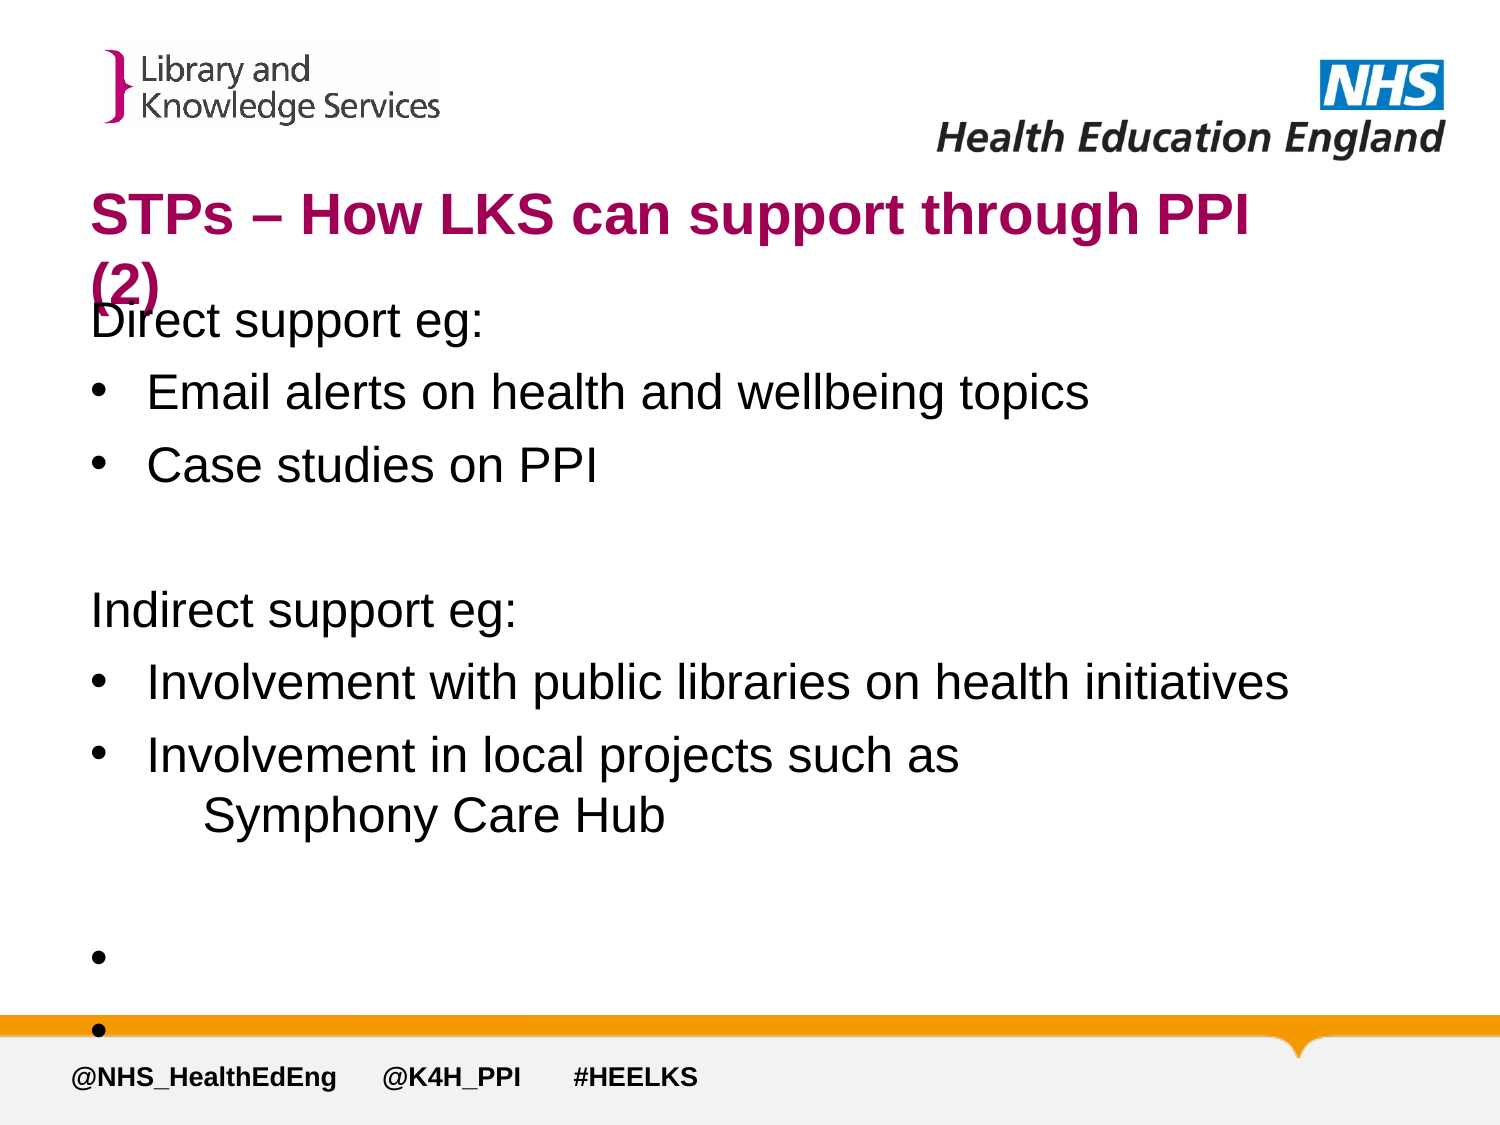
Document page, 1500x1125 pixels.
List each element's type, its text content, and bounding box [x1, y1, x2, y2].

picture [100, 42, 443, 131]
text_box Direct support eg: Email alerts on health and wellbeing topics Case studies on PPI Indirect support eg: Involvement with public libraries on health initiatives Involvement in local projects such as Symphony Care Hub [75, 279, 1361, 932]
text_box @NHS_HealthEdEng @K4H_PPI #HEELKS [55, 1052, 932, 1113]
title STPs – How LKS can support through PPI (2) [42, 171, 1447, 284]
